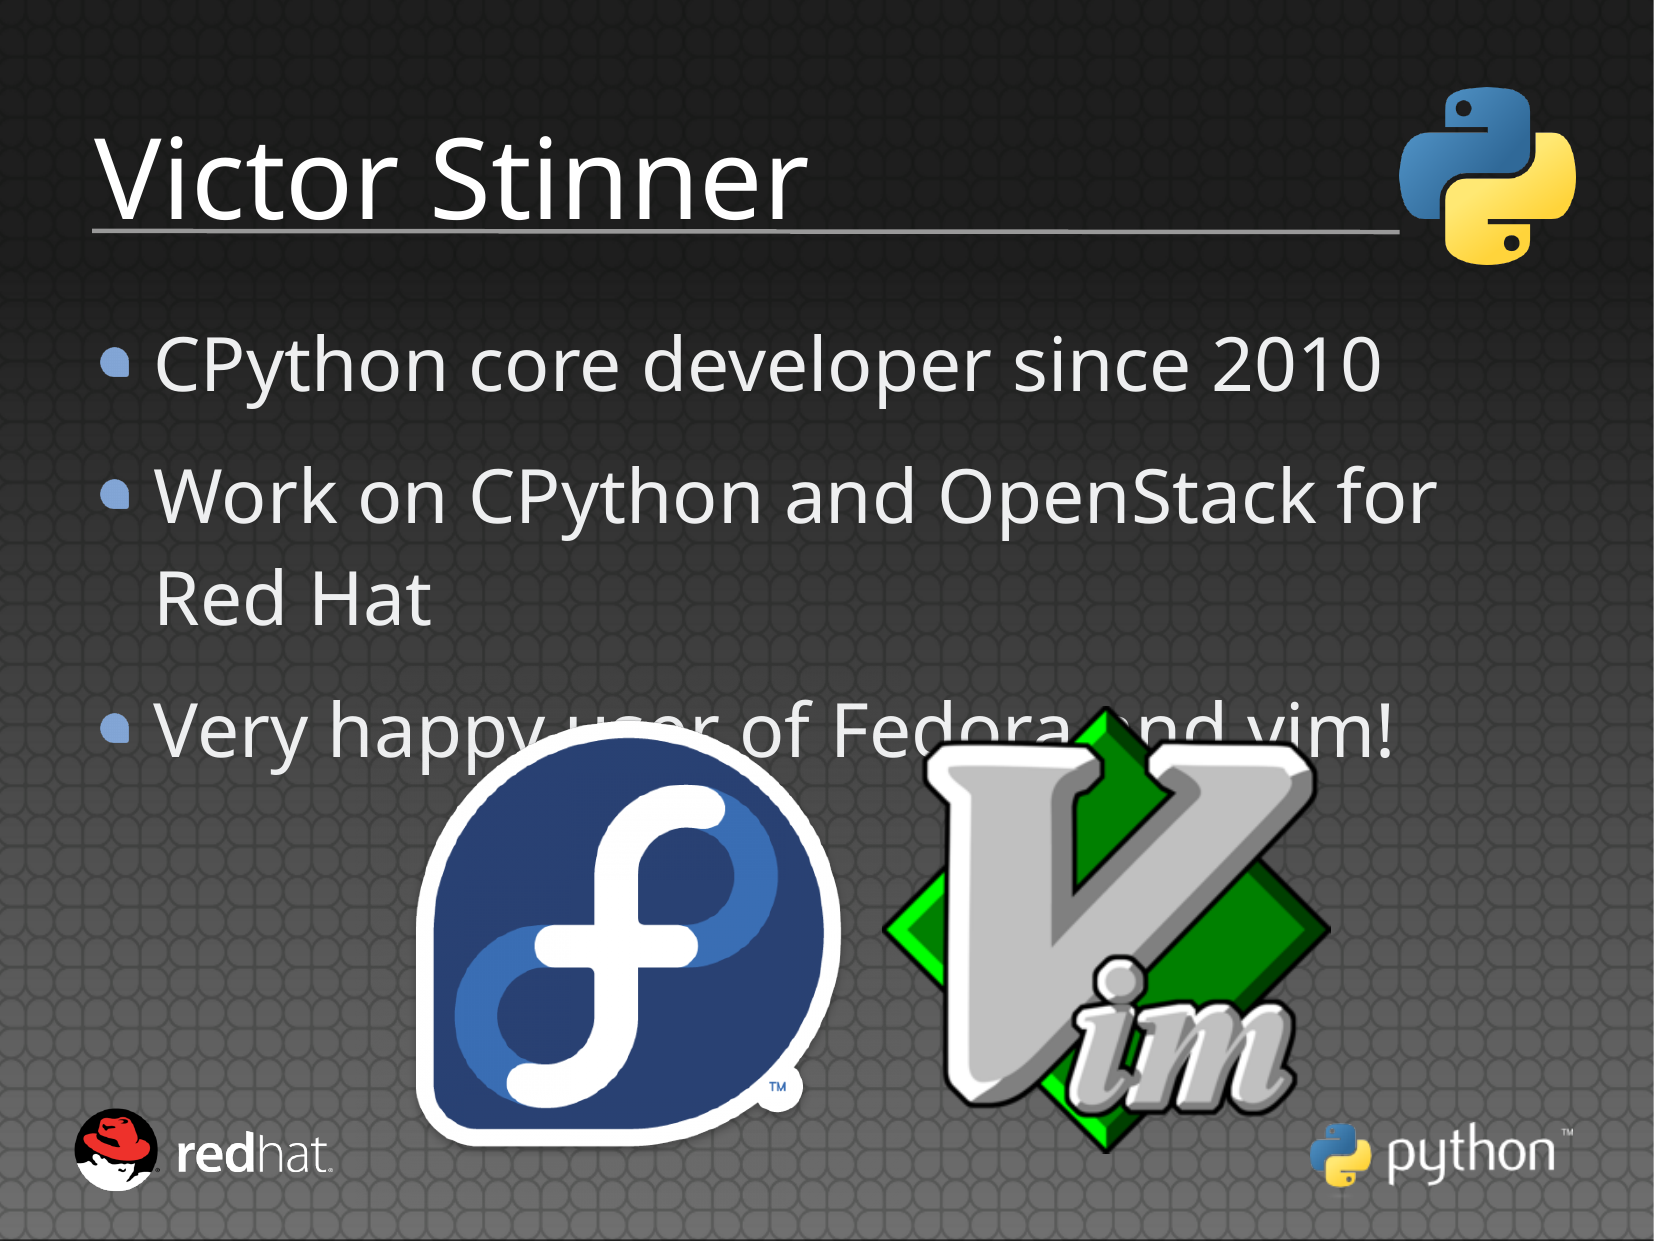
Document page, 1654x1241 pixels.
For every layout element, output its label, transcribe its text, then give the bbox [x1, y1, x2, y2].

title Victor Stinner [94, 100, 1426, 251]
picture [0, 0, 1654, 1241]
list CPython core developer since 2010 Work on CPython and OpenStack for Red Hat Very happy user of Fedora and vim! [82, 311, 1571, 1051]
